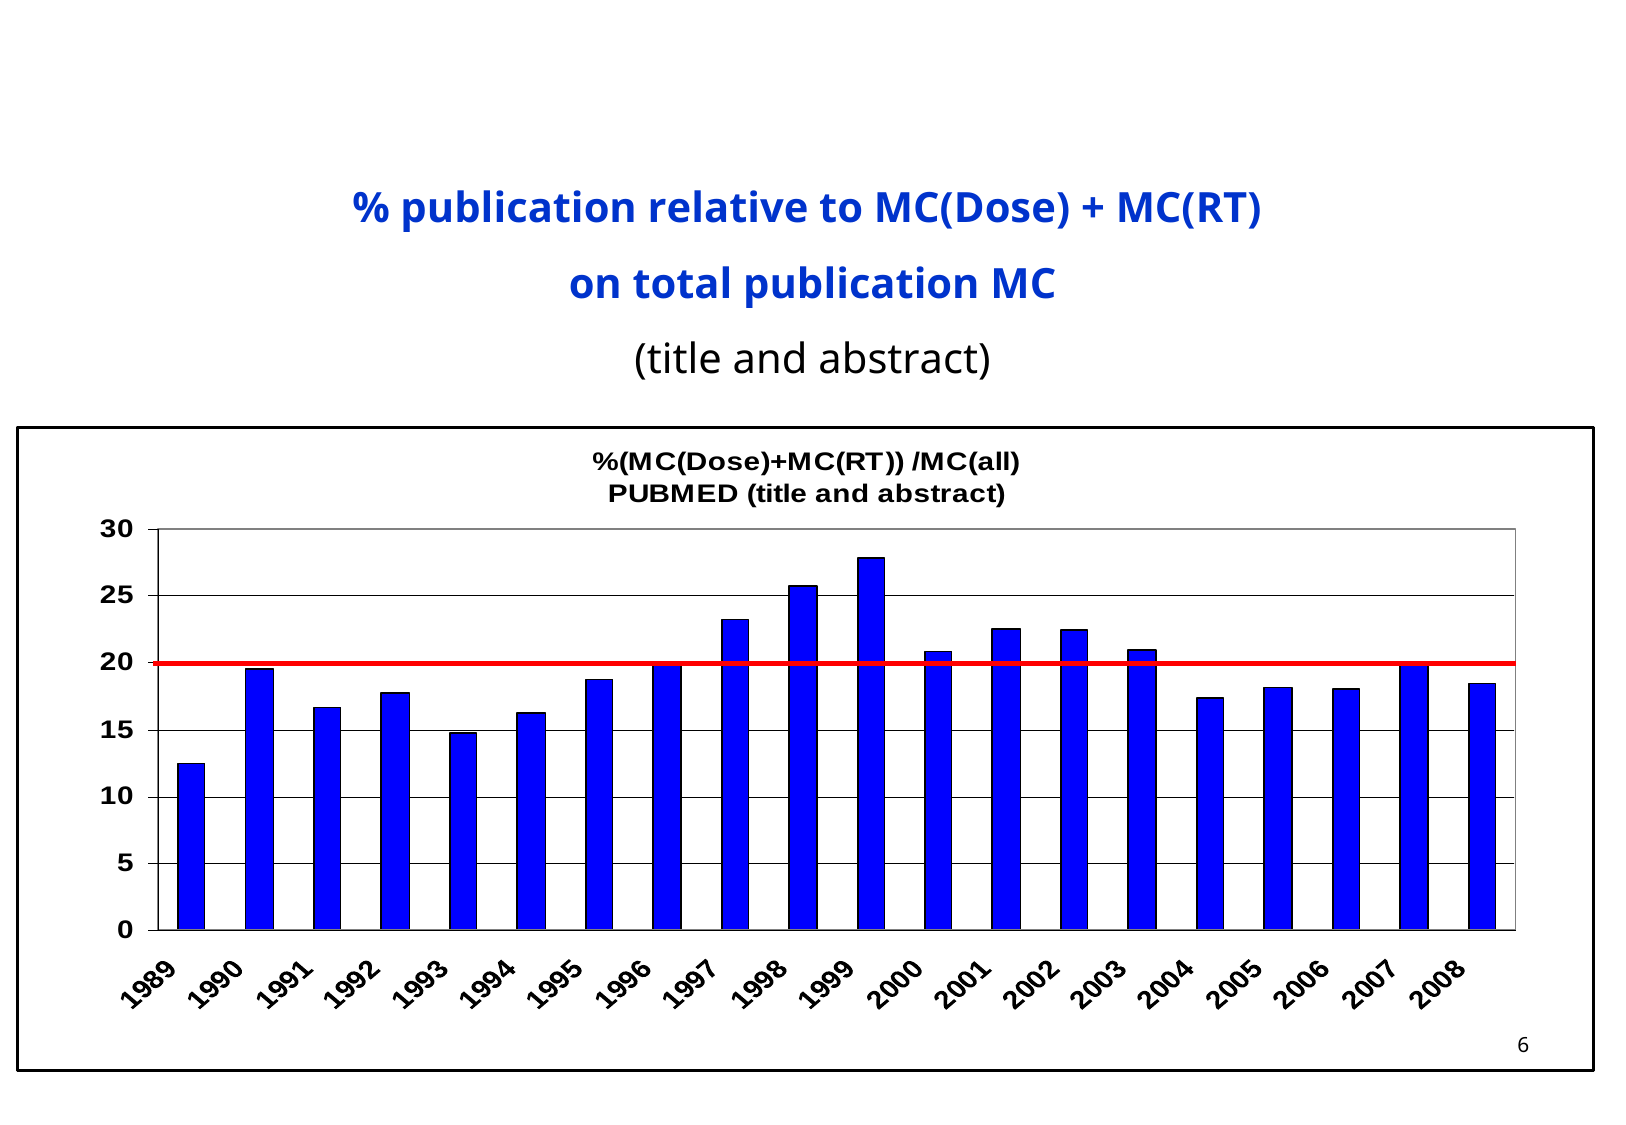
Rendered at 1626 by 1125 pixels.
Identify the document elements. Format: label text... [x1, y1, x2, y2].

chart [9, 420, 1604, 1077]
text_box % publication relative to MC(Dose) + MC(RT) on total publication MC (title and abstract) [115, 172, 1510, 391]
